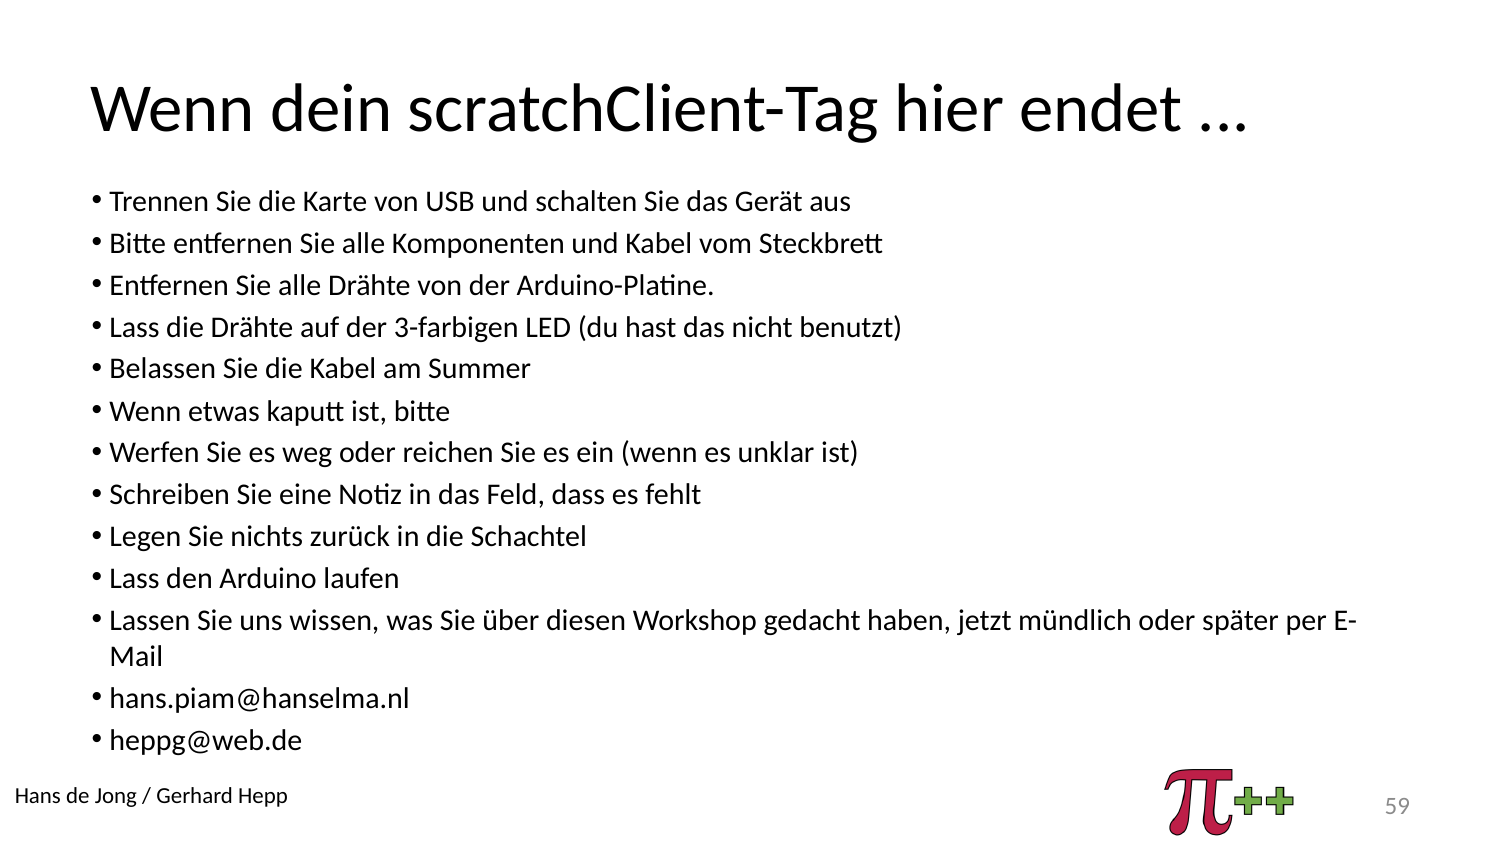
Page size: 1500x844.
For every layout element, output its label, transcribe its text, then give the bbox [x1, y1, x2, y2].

list Trennen Sie die Karte von USB und schalten Sie das Gerät aus Bitte entfernen Sie alle Komponenten und Kabel vom Steckbrett Entfernen Sie alle Drähte von der Arduino-Platine. Lass die Drähte auf der 3-farbigen LED (du hast das nicht benutzt) Belassen Sie die Kabel am Summer Wenn etwas kaputt ist, bitte Werfen Sie es weg oder reichen Sie es ein (wenn es unklar ist) Schreiben Sie eine Notiz in das Feld, dass es fehlt Legen Sie nichts zurück in die Schachtel Lass den Arduino laufen Lassen Sie uns wissen, was Sie über diesen Workshop gedacht haben, jetzt mündlich oder später per E-Mail hans.piam@hanselma.nl heppg@web.de [76, 173, 1427, 765]
slide_number <getal> [1340, 782, 1425, 827]
title Wenn dein scratchClient-Tag hier endet ... [75, 33, 1425, 175]
picture [1163, 768, 1294, 836]
